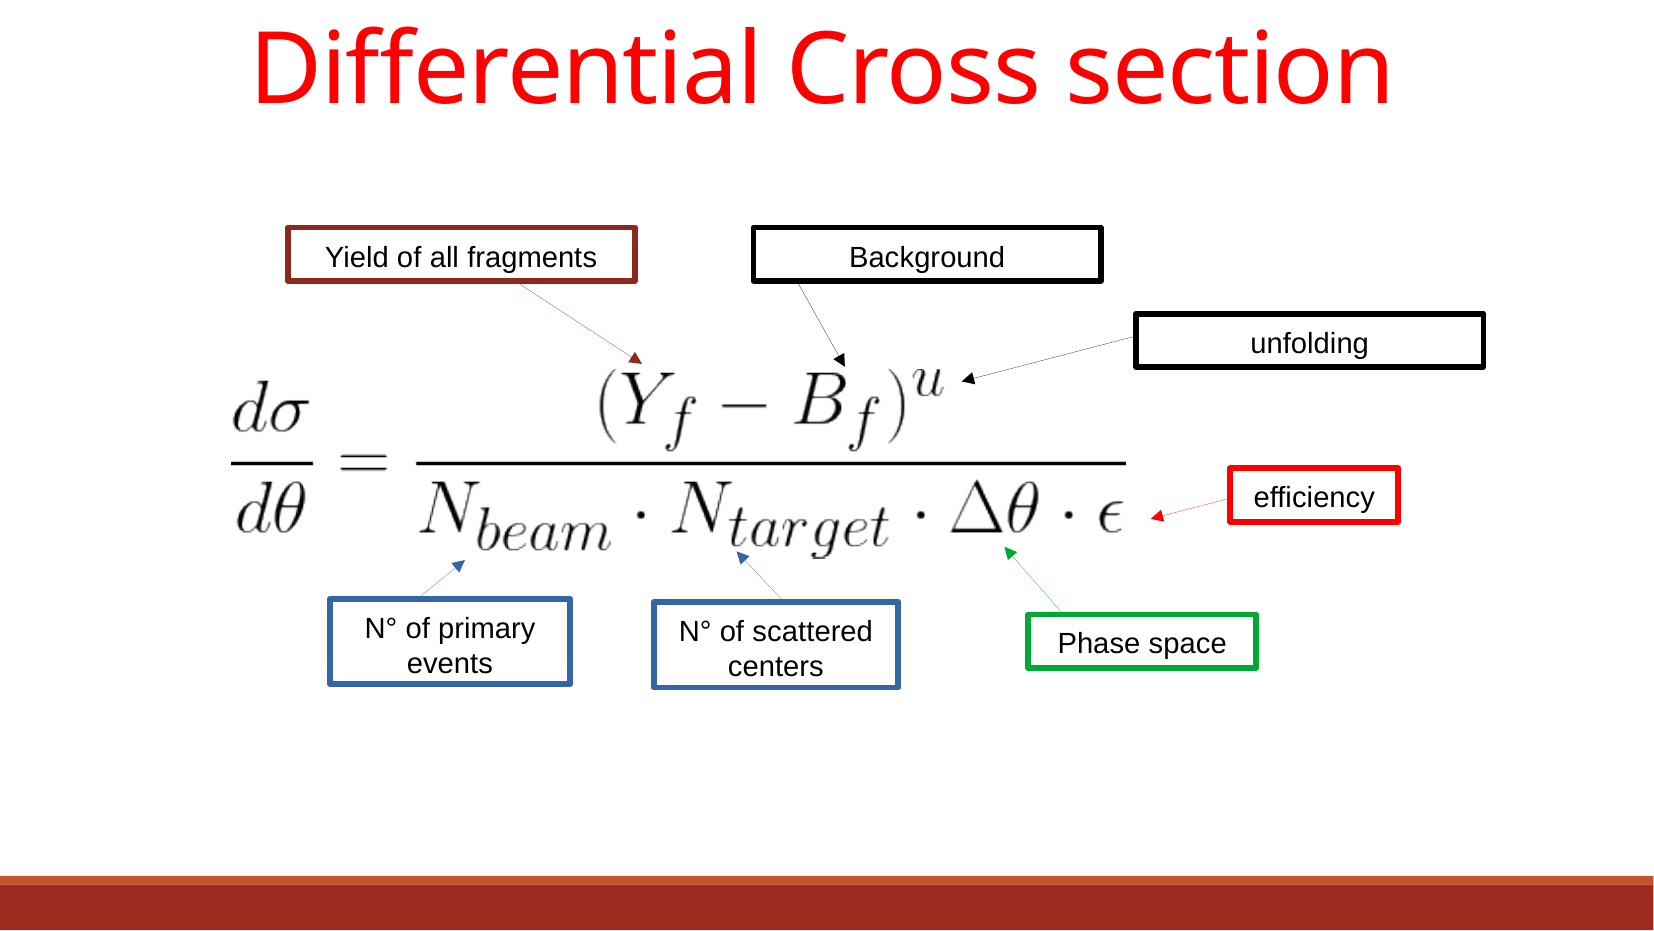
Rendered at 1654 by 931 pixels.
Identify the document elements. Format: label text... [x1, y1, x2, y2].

text_box efficiency [1230, 468, 1399, 522]
text_box Background [753, 227, 1101, 281]
text_box Yield of all fragments [287, 227, 636, 281]
text_box Phase space [1027, 614, 1257, 668]
text_box [0, 875, 1654, 931]
text_box N° of primary events [330, 598, 571, 685]
text_box unfolding [1136, 313, 1484, 367]
picture [231, 369, 1126, 559]
text_box Differential Cross section [104, 1, 1538, 166]
text_box N° of scattered centers [653, 601, 899, 688]
